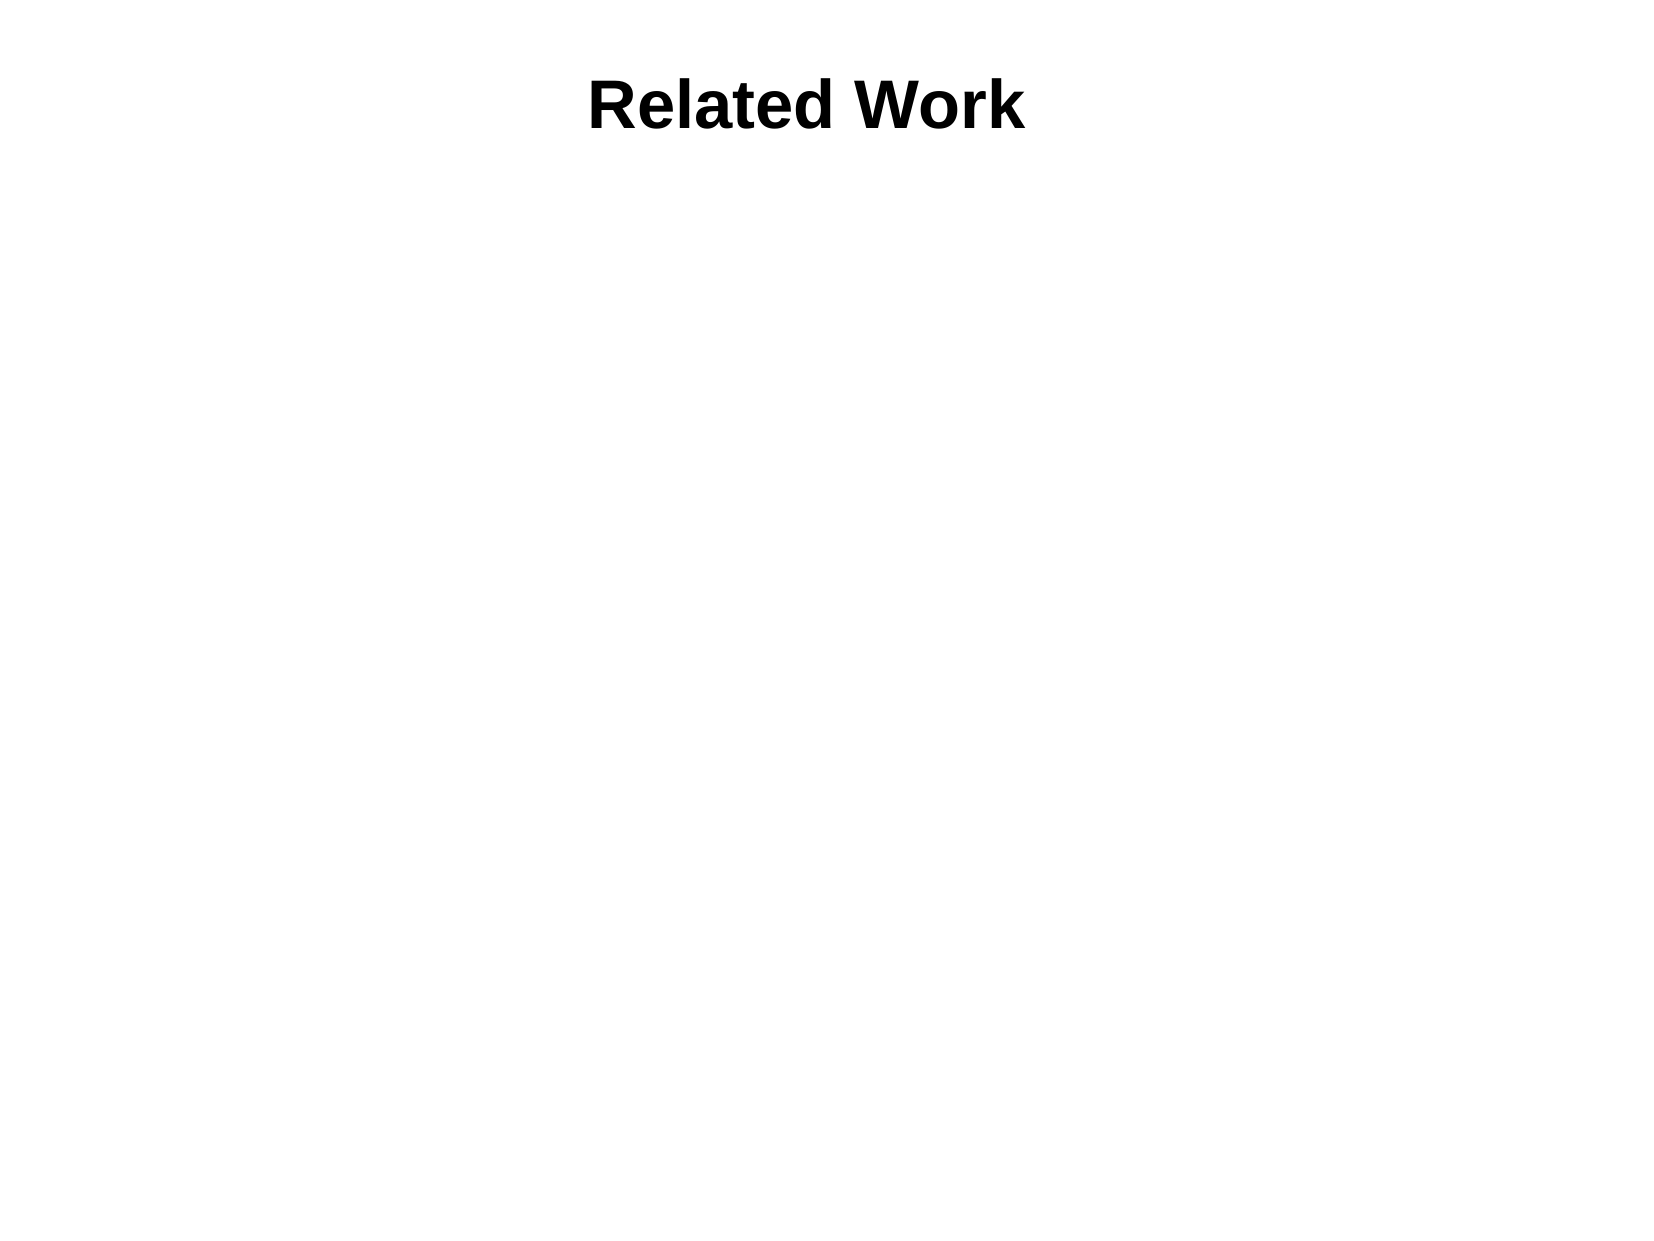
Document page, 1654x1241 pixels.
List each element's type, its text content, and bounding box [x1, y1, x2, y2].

text_box Related Work [572, 59, 1063, 151]
